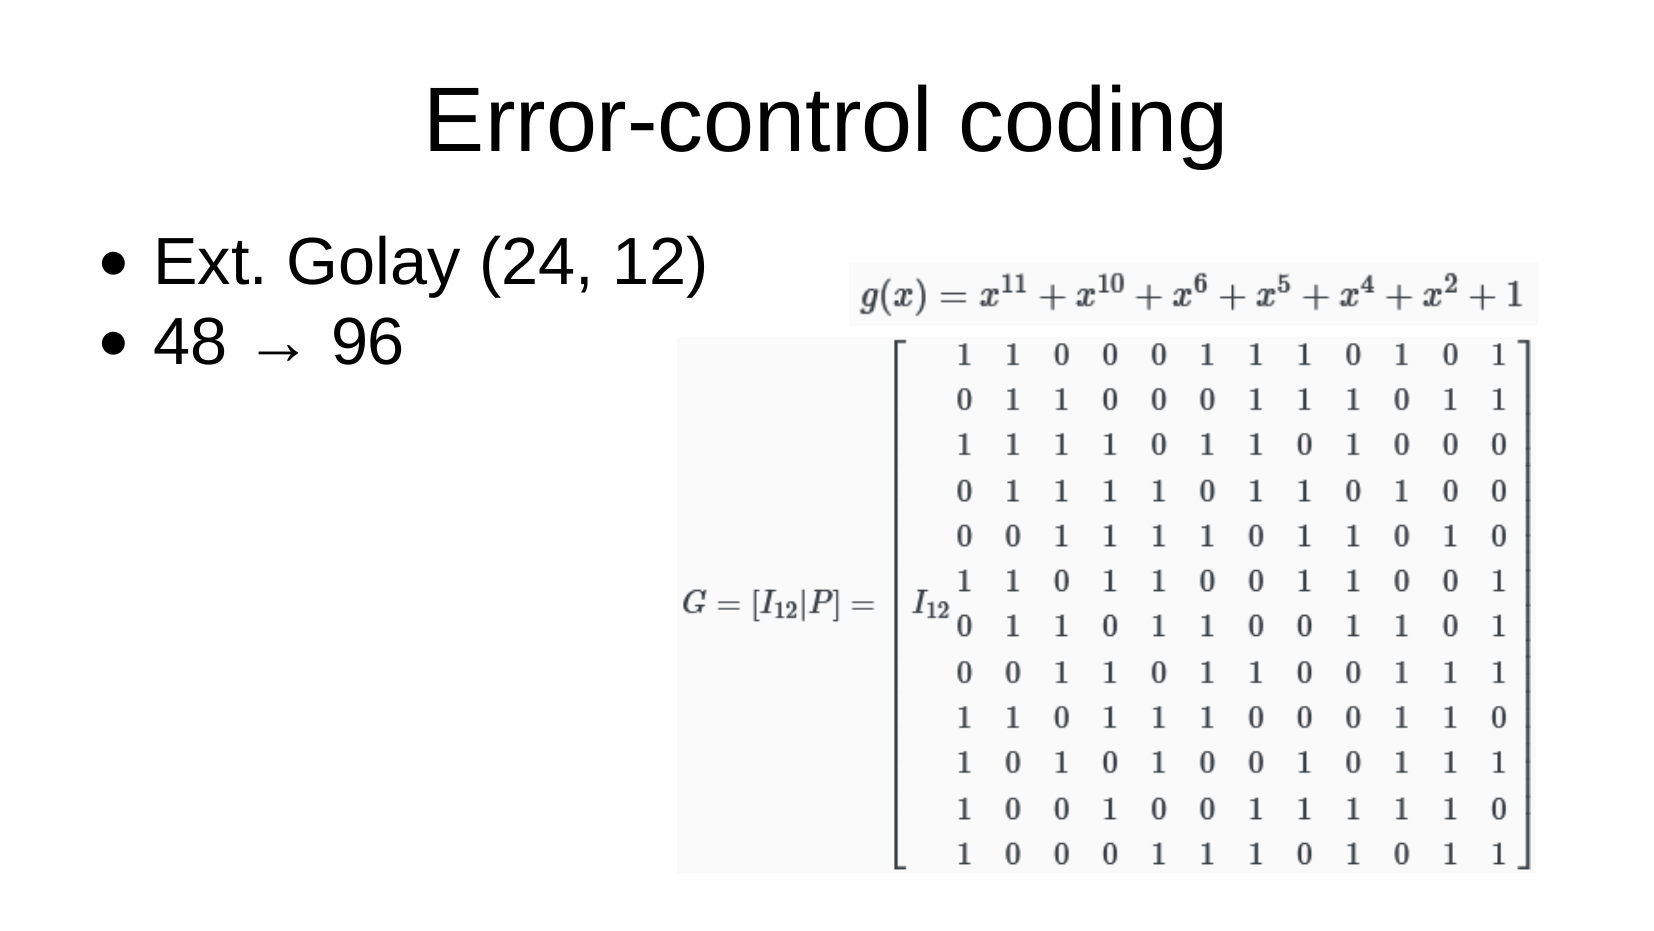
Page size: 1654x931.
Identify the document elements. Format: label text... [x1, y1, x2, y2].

text_box Ext. Golay (24, 12) 48 → 96 [82, 217, 1571, 757]
picture [849, 262, 1538, 326]
picture [677, 337, 1536, 873]
text_box Error-control coding [82, 37, 1571, 193]
